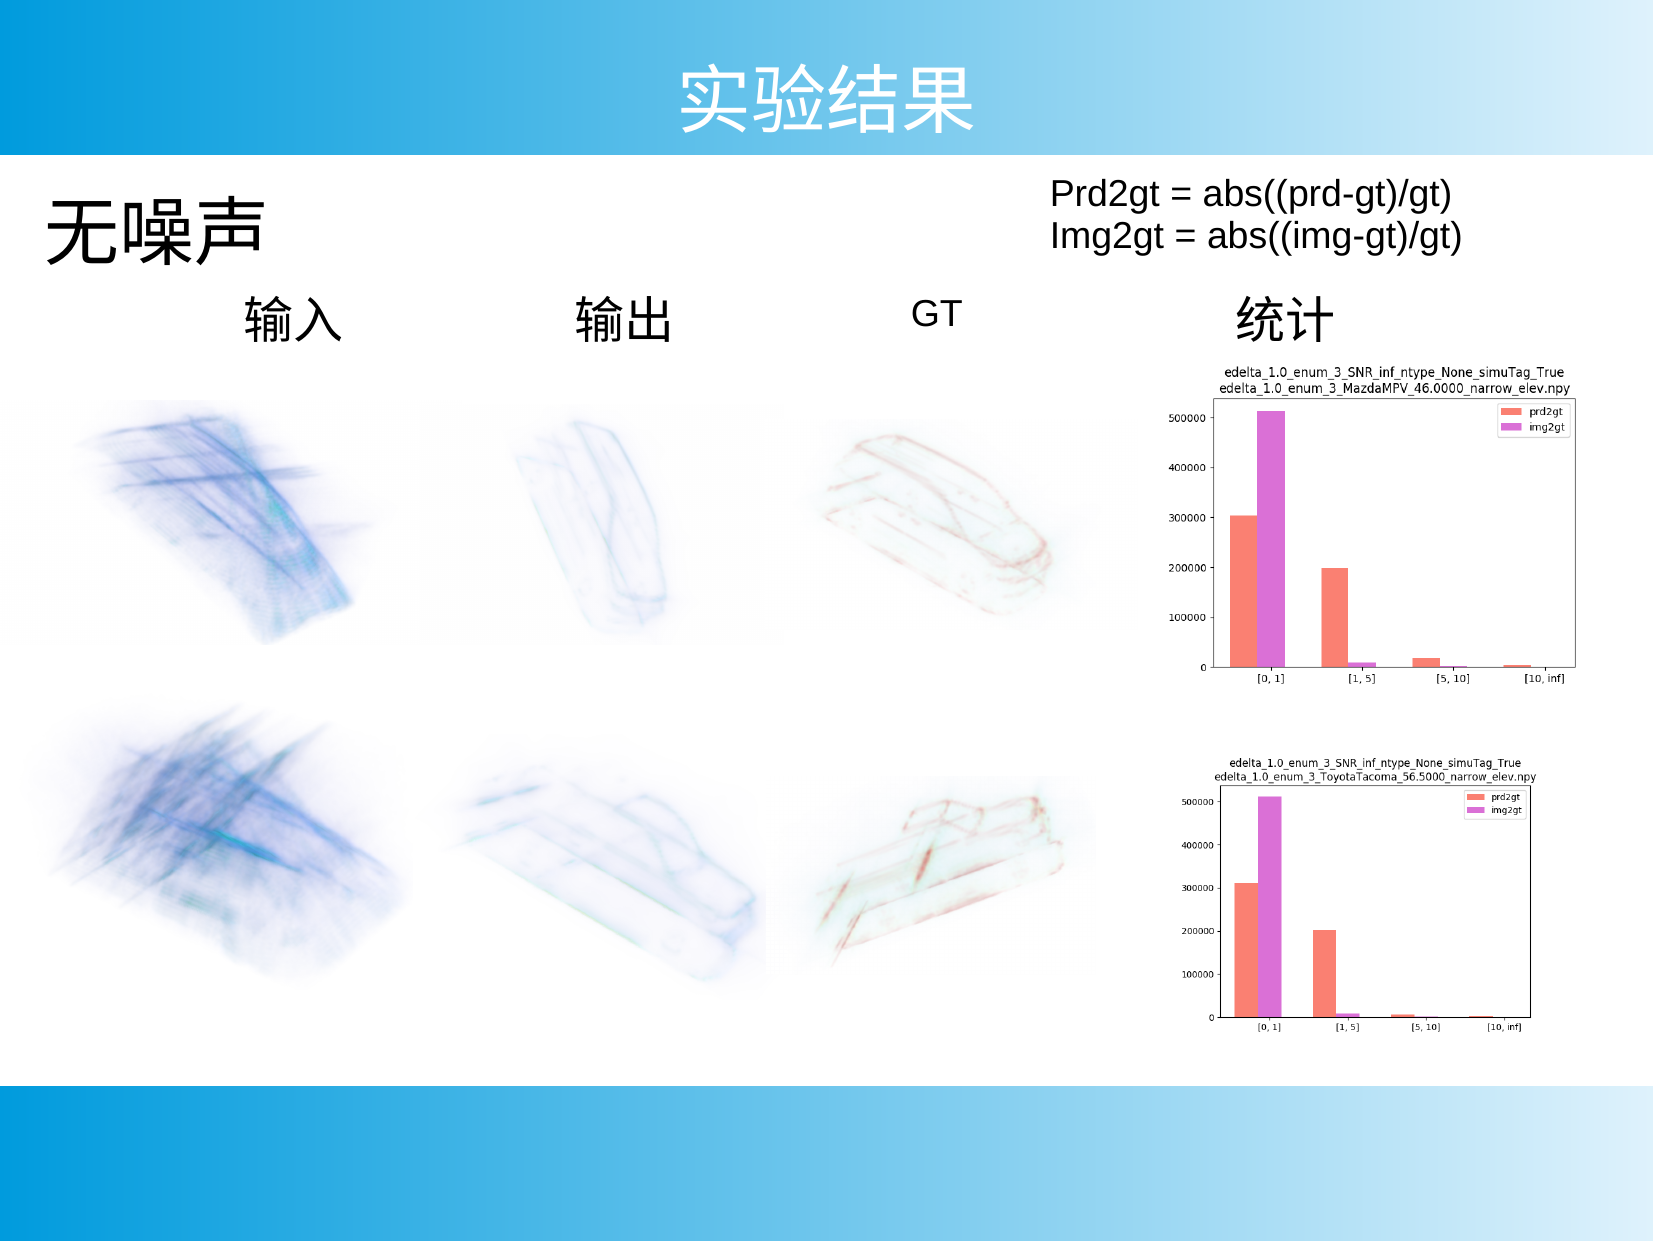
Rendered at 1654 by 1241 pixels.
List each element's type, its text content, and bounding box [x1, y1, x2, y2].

text_box 无噪声 [30, 182, 766, 286]
text_box Prd2gt = abs((prd-gt)/gt) Img2gt = abs((img-gt)/gt) [1035, 165, 1606, 264]
picture [1155, 356, 1621, 706]
picture [0, 400, 1138, 646]
title 实验结果 [82, 49, 1571, 155]
picture [15, 689, 1096, 1000]
text_box GT [896, 285, 1050, 359]
text_box 统计 [1220, 285, 1375, 356]
picture [1170, 749, 1570, 1051]
text_box 输出 [559, 286, 713, 359]
text_box 输入 [228, 286, 382, 359]
